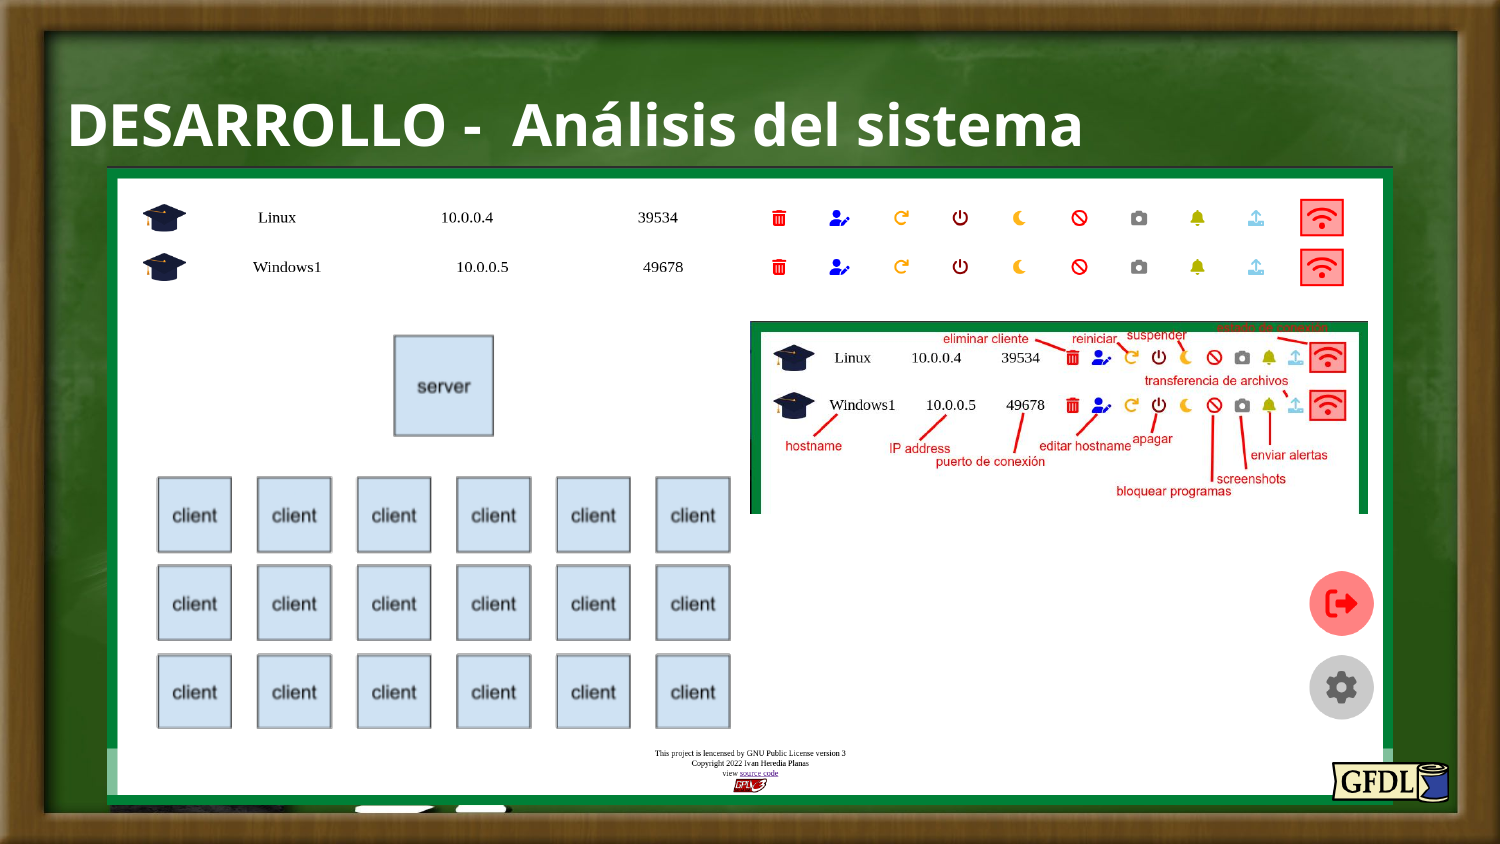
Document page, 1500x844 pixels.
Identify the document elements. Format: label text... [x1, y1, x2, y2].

picture [0, 0, 1500, 844]
title DESARROLLO - Análisis del sistema [51, 72, 1449, 167]
